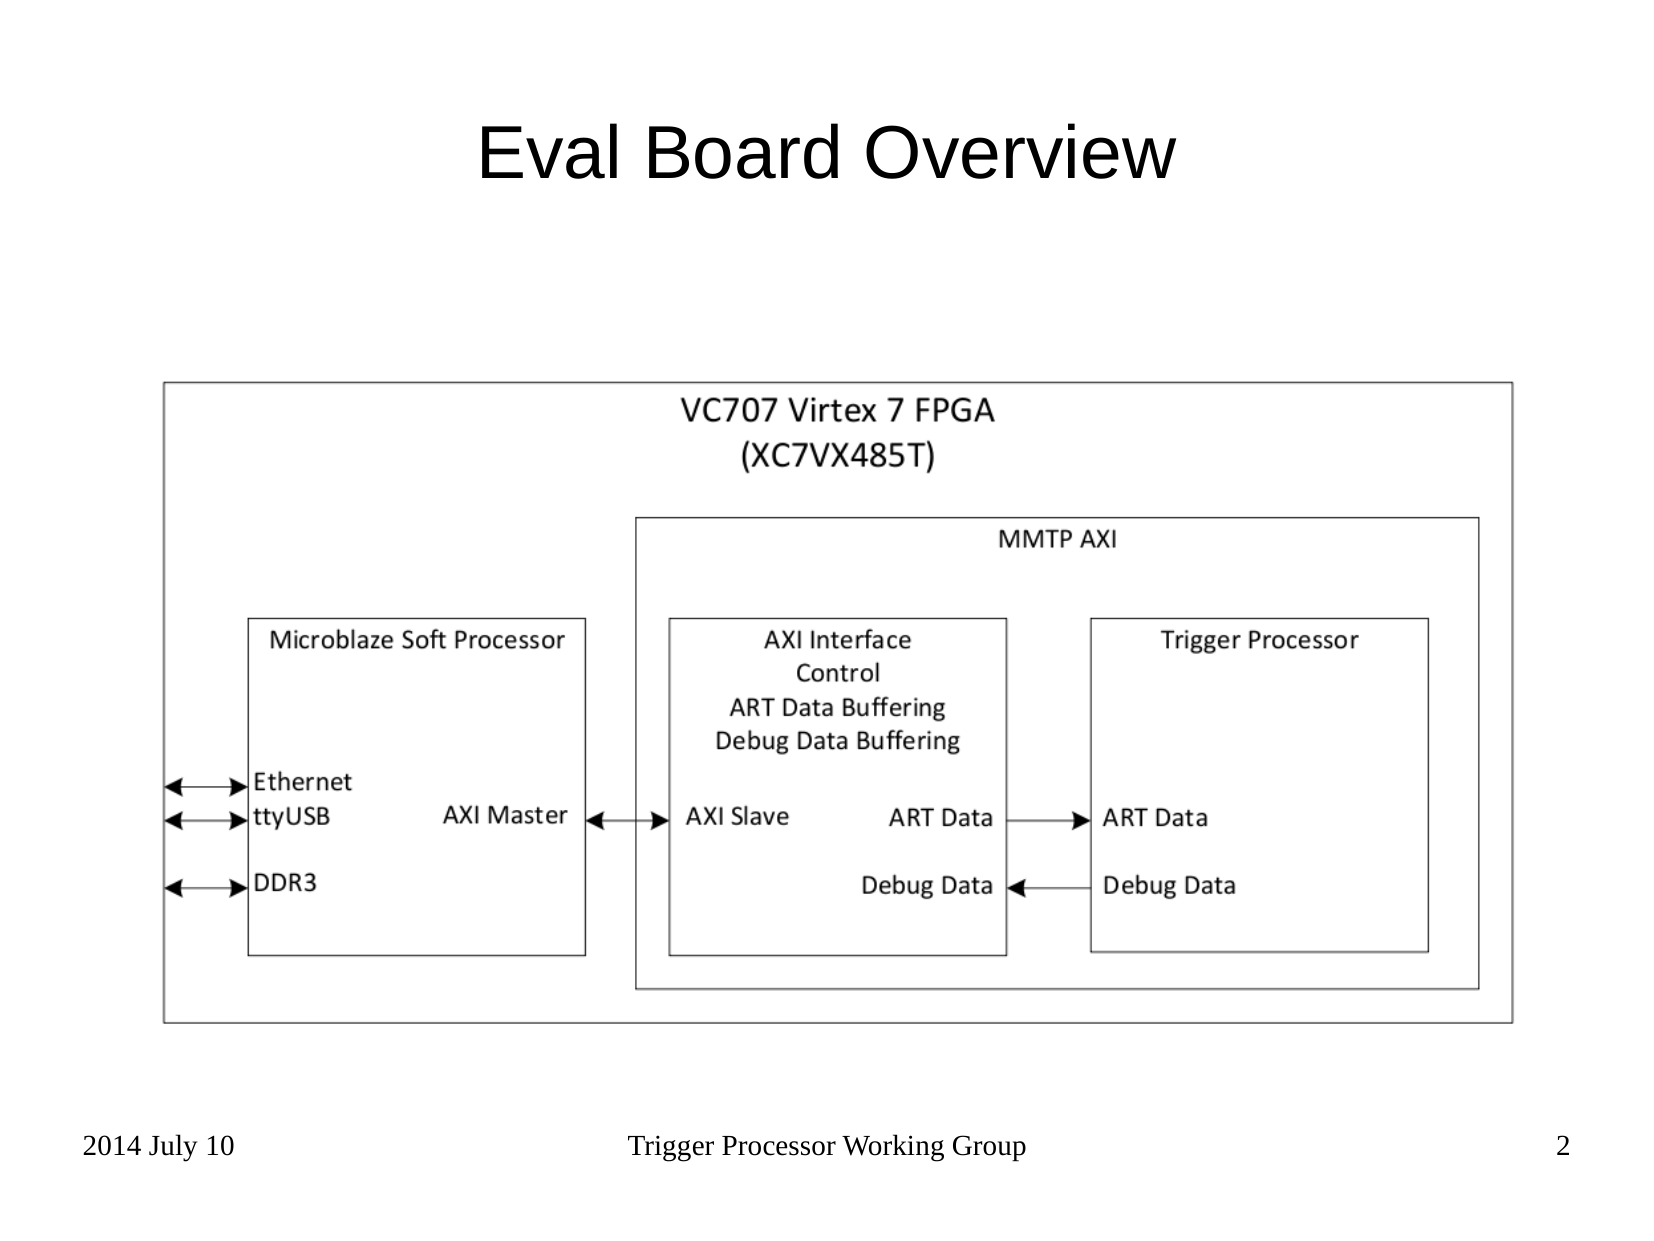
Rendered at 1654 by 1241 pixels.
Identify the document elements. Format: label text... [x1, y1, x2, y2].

picture [123, 354, 1546, 1066]
title Eval Board Overview [82, 49, 1571, 257]
